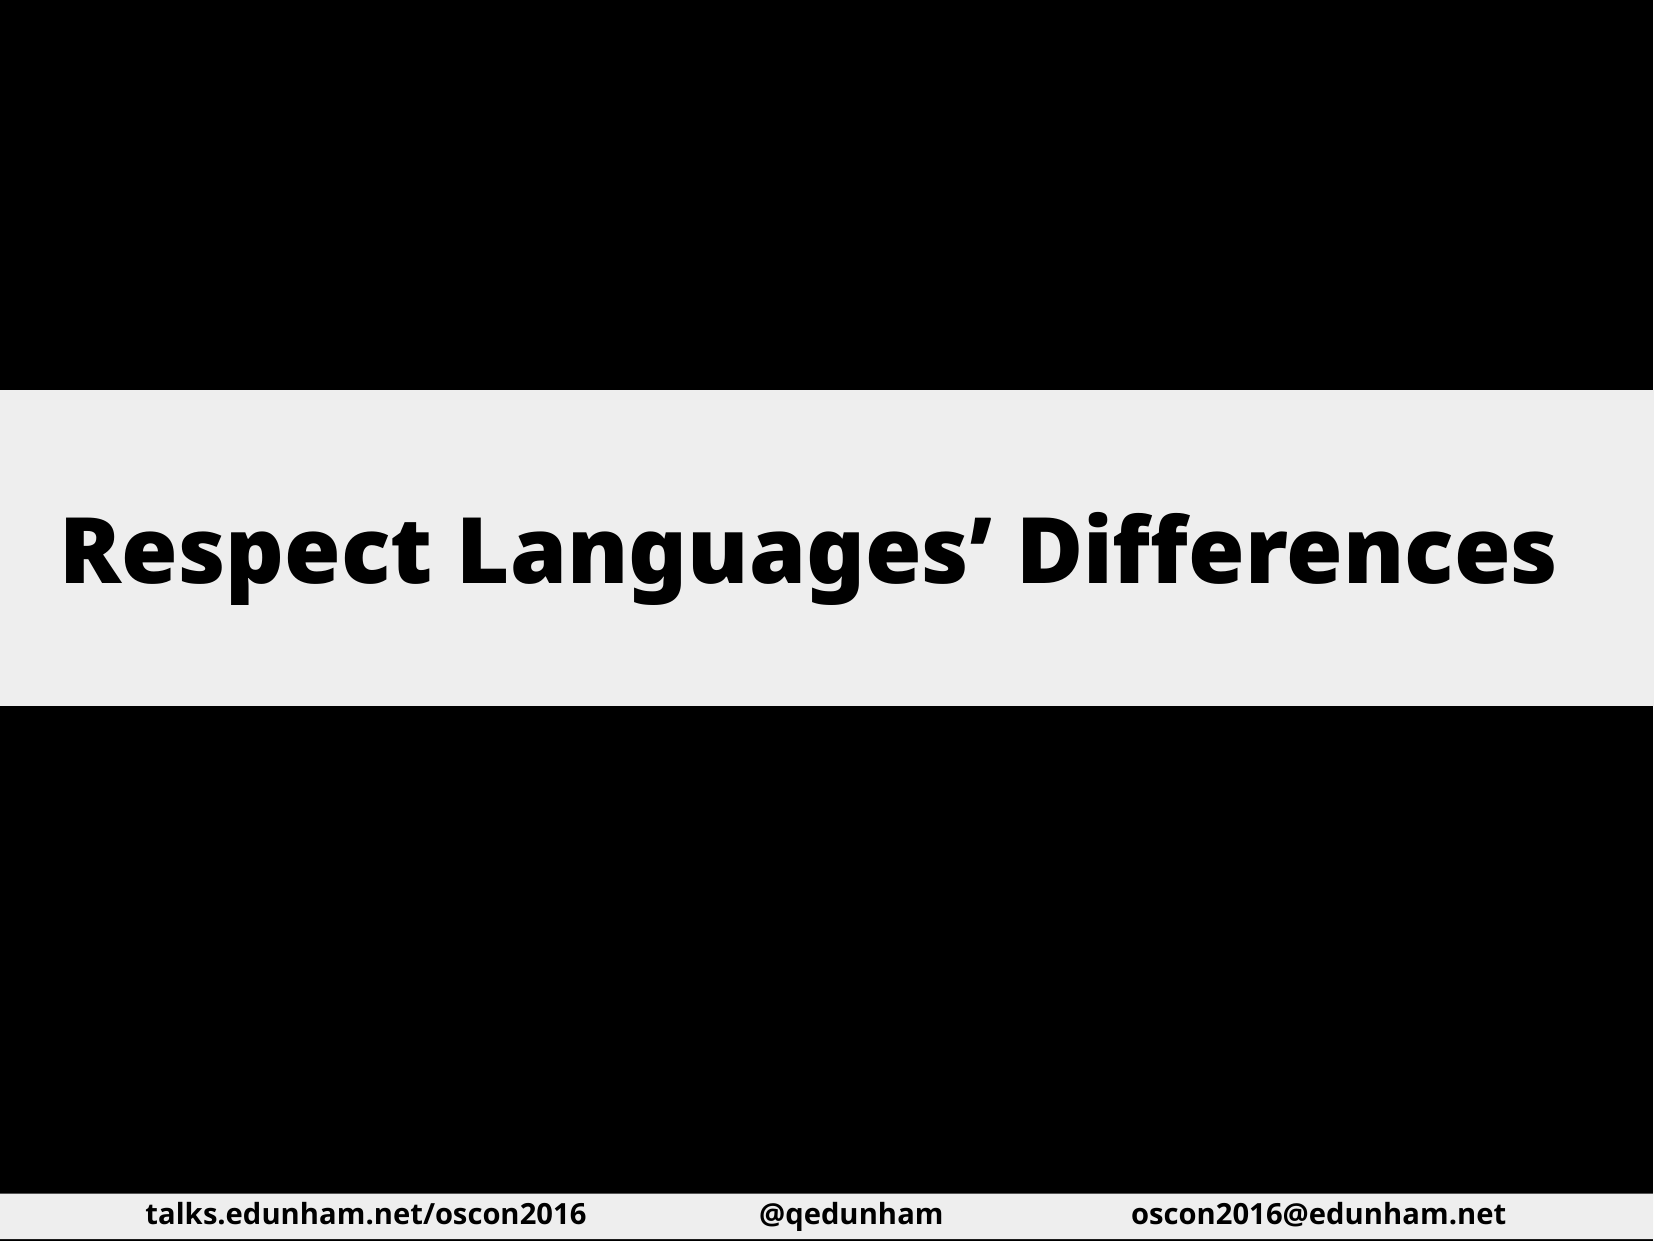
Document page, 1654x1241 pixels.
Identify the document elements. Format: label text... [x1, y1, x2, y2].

title Respect Languages’ Differences [0, 390, 1621, 706]
